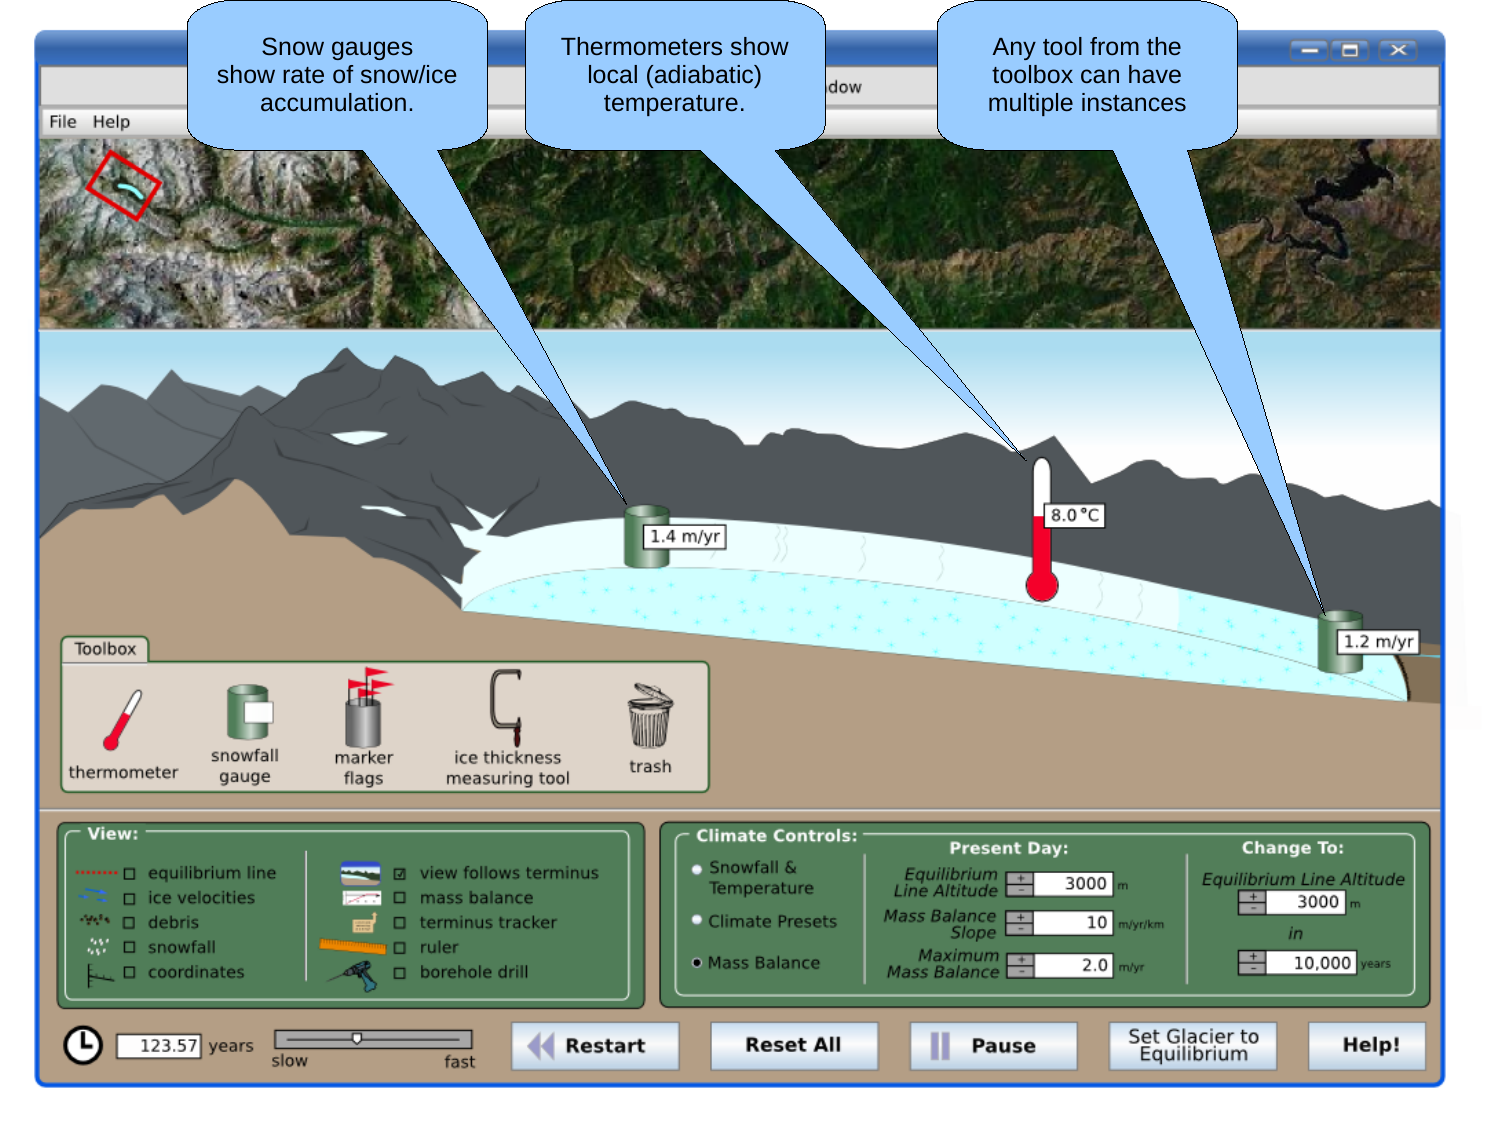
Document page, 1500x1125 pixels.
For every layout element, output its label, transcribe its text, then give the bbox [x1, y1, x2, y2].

text_box Any tool from the toolbox can have multiple instances [937, 0, 1326, 616]
text_box Snow gauges show rate of snow/ice accumulation. [187, 0, 627, 505]
text_box Thermometers show local (adiabatic) temperature. [525, 0, 1027, 461]
picture [0, 0, 1494, 1125]
